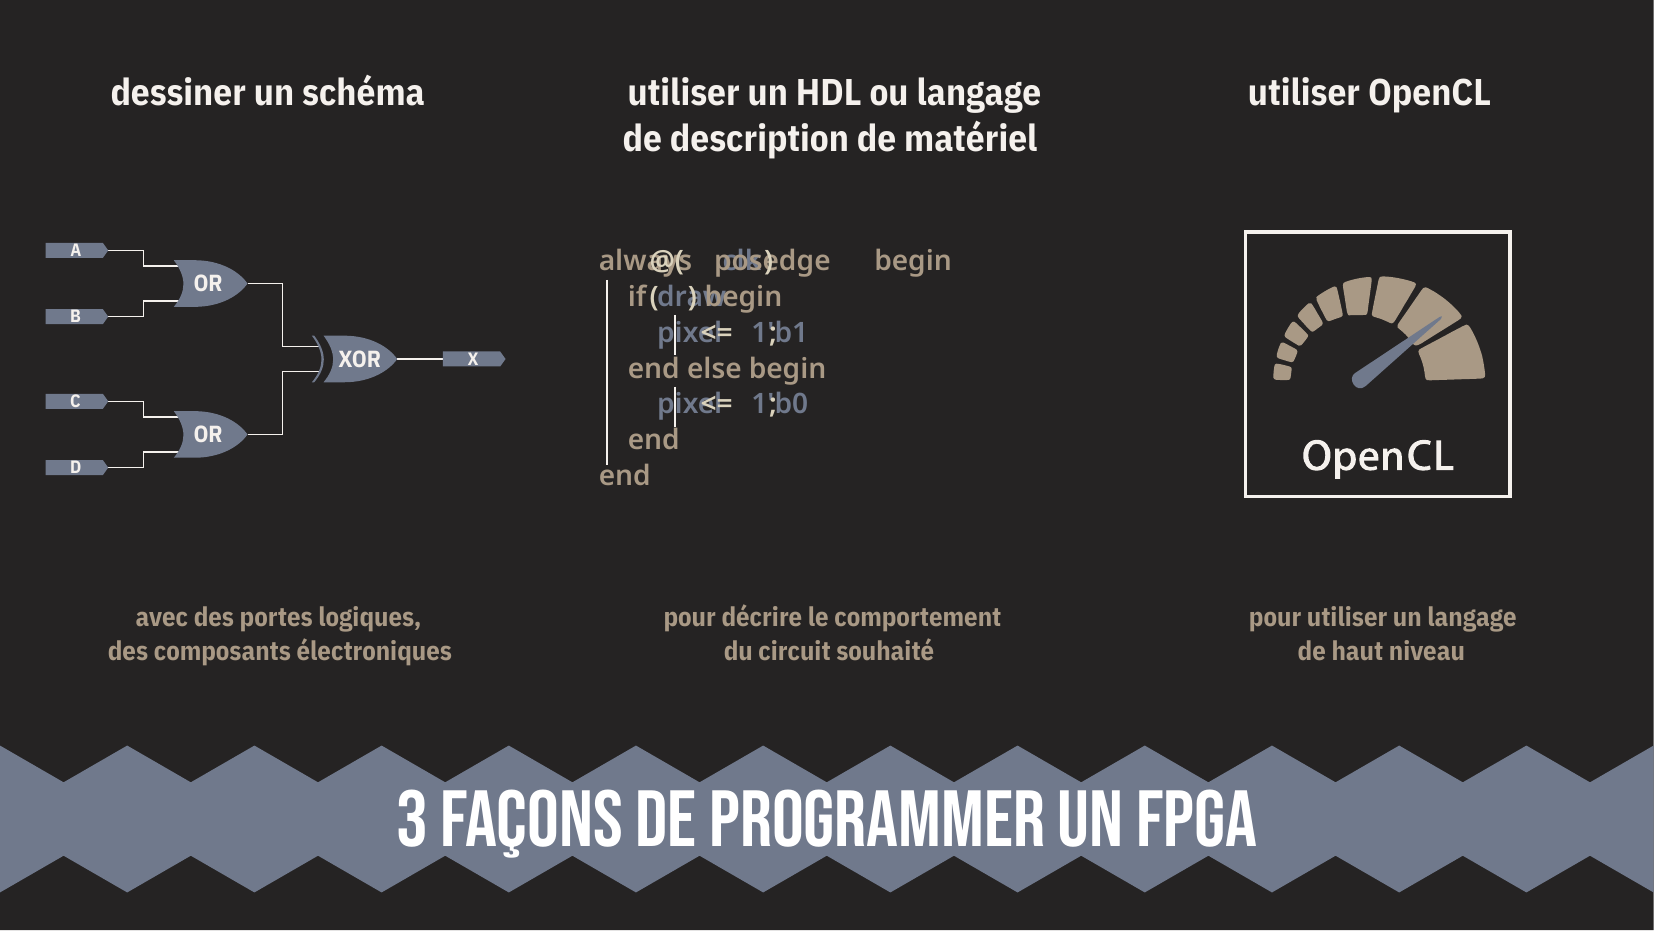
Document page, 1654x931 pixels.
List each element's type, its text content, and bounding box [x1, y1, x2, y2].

title 3 façons de programmer un FPGA [54, 768, 1600, 877]
picture [0, 0, 1654, 741]
